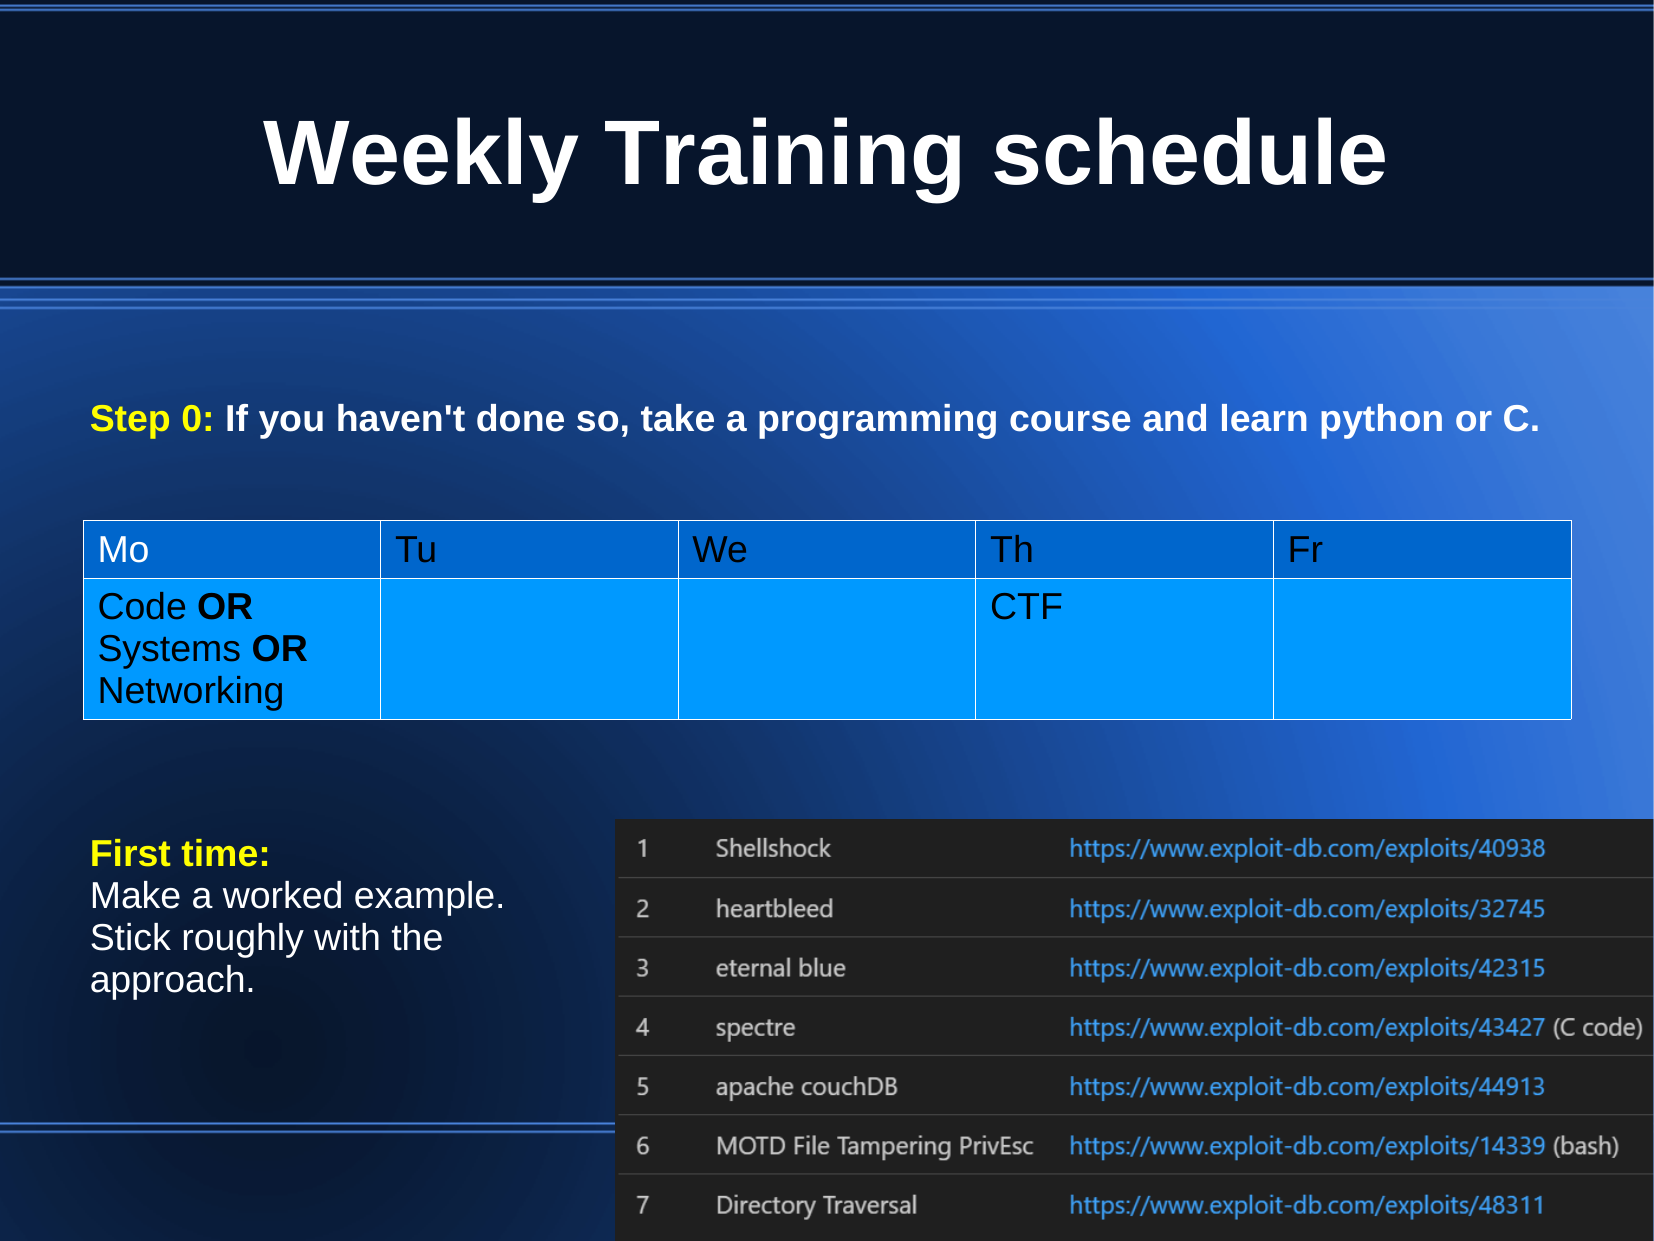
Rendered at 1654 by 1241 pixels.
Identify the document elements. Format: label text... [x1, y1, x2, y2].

text_box First time: Make a worked example. Stick roughly with the approach. [75, 825, 571, 1008]
table_header Th [976, 521, 1273, 578]
table_cell CTF [976, 579, 1273, 719]
table_header We [679, 521, 975, 578]
table_header Mo [84, 521, 380, 578]
picture [0, 0, 1654, 1241]
title Weekly Training schedule [82, 49, 1571, 257]
table_cell [381, 579, 678, 719]
table_cell Code OR Systems OR Networking [84, 579, 380, 719]
text_box Step 0: If you haven't done so, take a programming course and learn python or C. [75, 390, 1576, 447]
table_cell [1274, 579, 1571, 719]
table_cell [679, 579, 975, 719]
table_header Tu [381, 521, 678, 578]
table_header Fr [1274, 521, 1571, 578]
